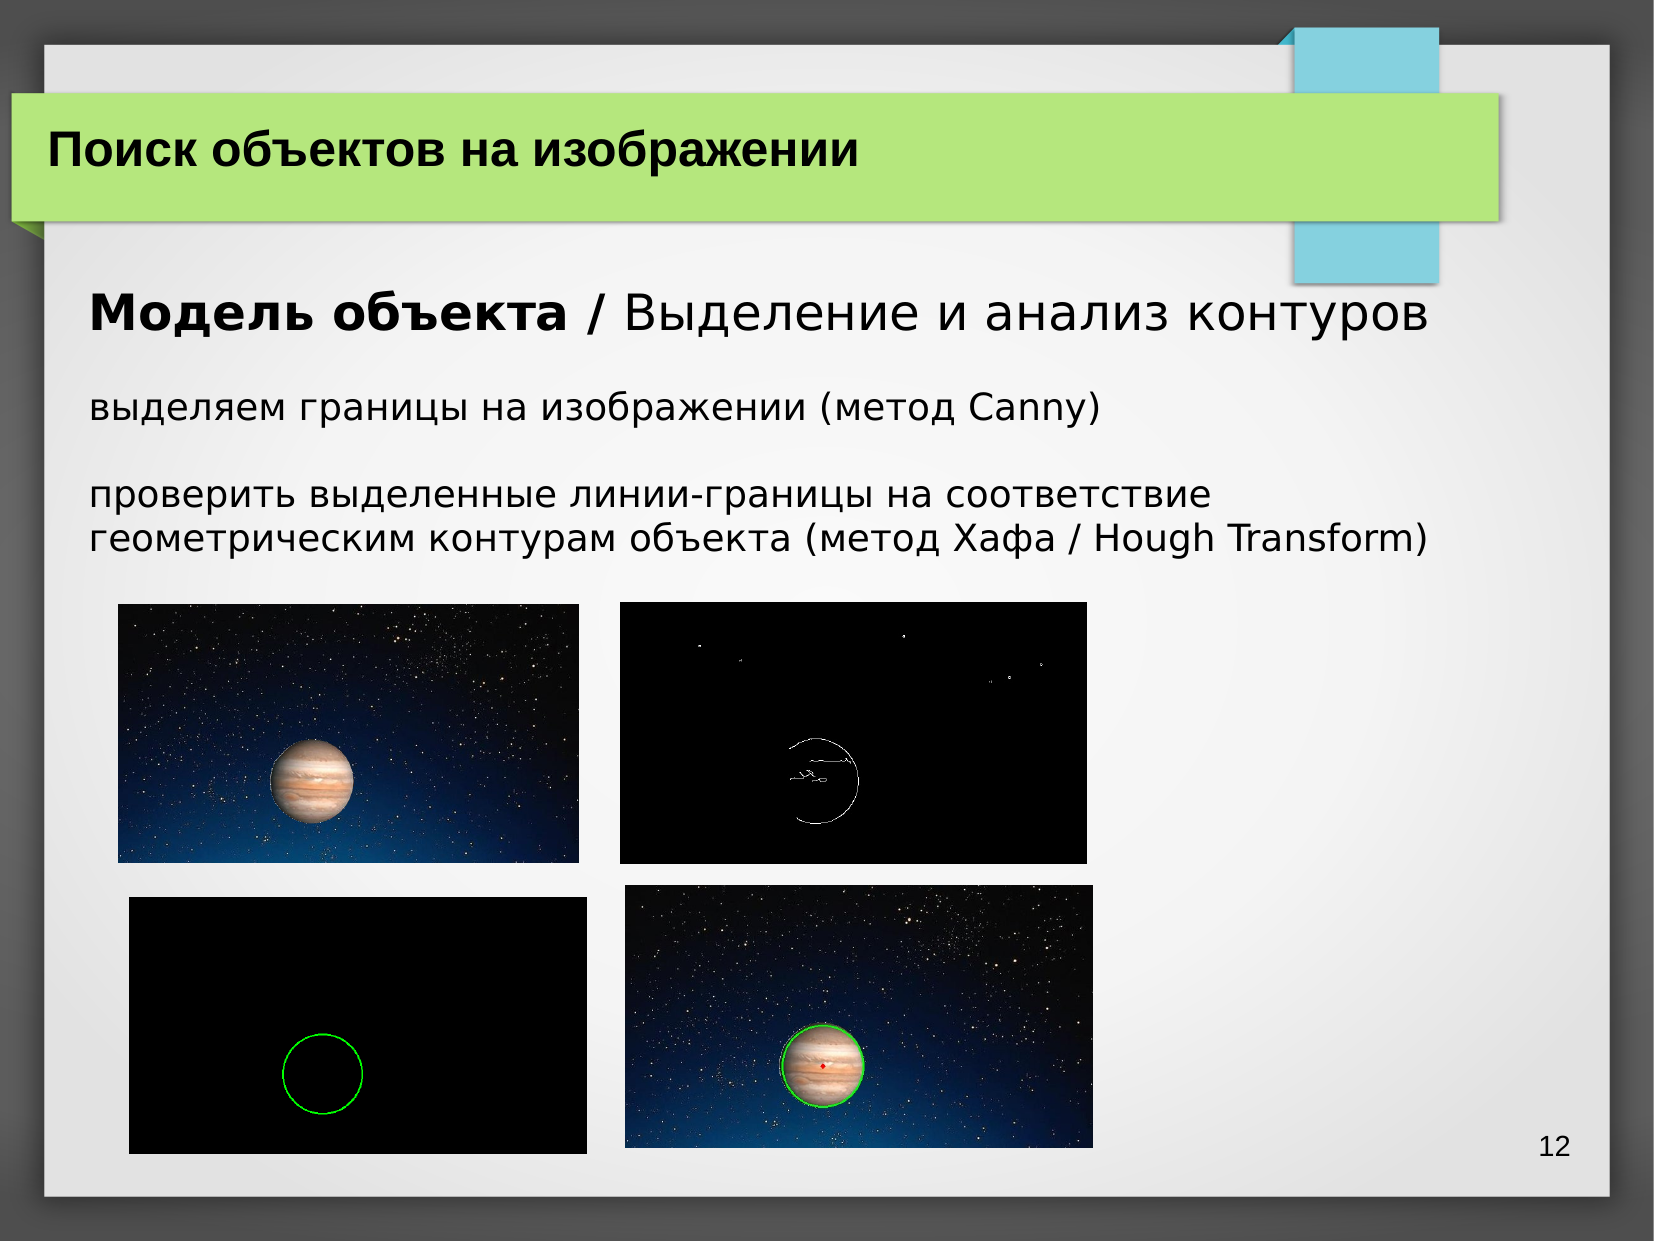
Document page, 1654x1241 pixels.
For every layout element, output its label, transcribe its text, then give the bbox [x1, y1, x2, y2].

text_box Модель объекта / Выделение и анализ контуров выделяем границы на изображении (метод Canny) проверить выделенные линии-границы на соответствие геометрическим контурам объекта (метод Хафа / Hough Transform) [73, 276, 1560, 603]
title Поиск объектов на изображении [47, 120, 1004, 177]
picture [0, 0, 1654, 1241]
